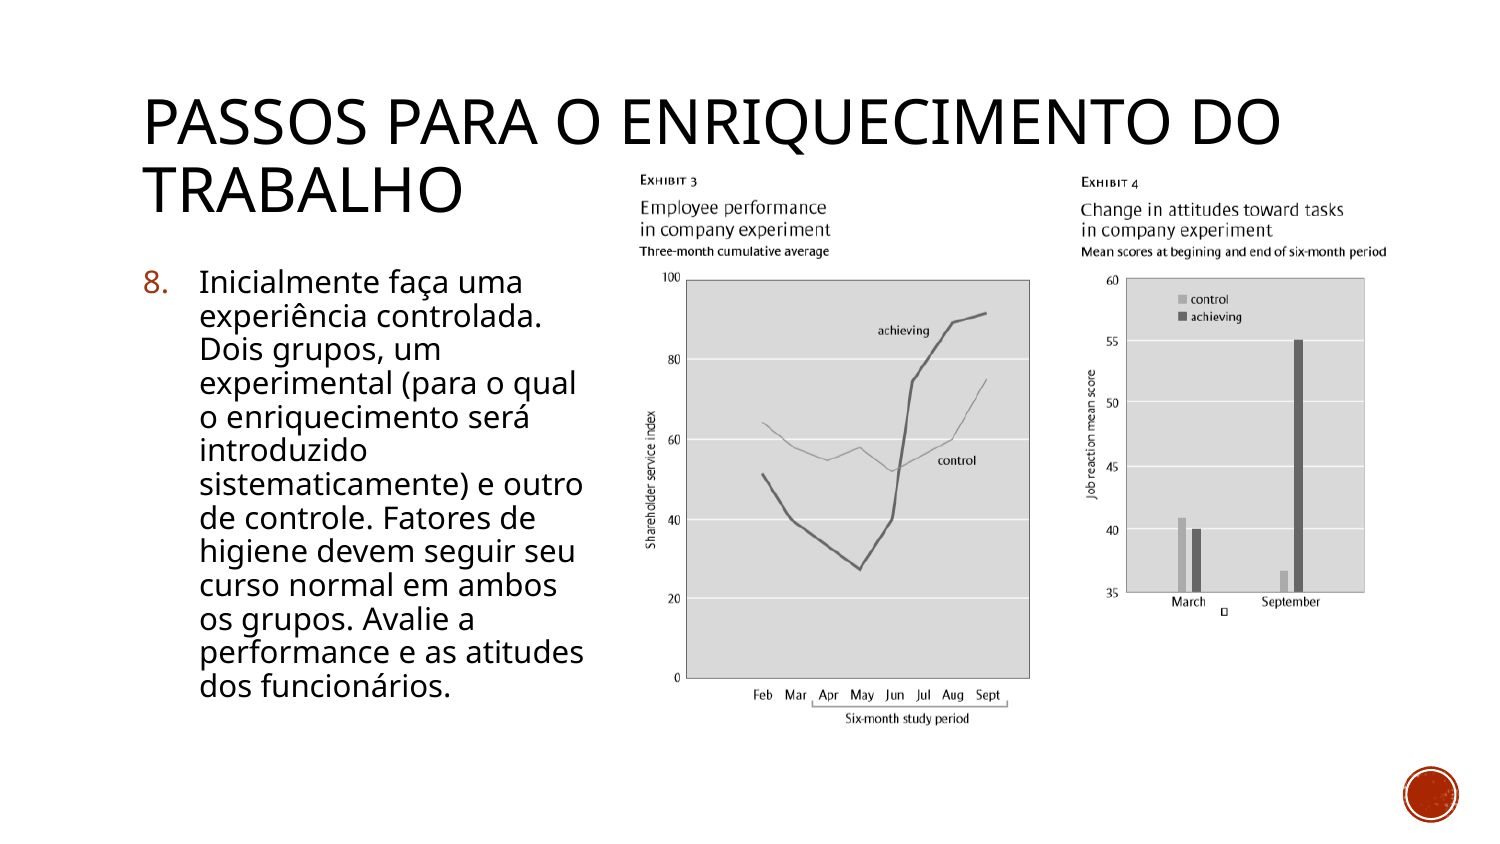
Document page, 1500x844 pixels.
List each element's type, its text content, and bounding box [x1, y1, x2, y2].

title PASSOS PARA O ENRIQUECIMENTO DO TRABALHO [131, 59, 1370, 258]
picture [1402, 766, 1460, 823]
list Inicialmente faça uma experiência controlada. Dois grupos, um experimental (para o qual o enriquecimento será introduzido sistematicamente) e outro de controle. Fatores de higiene devem seguir seu curso normal em ambos os grupos. Avalie a performance e as atitudes dos funcionários. [131, 261, 602, 760]
picture [634, 158, 1433, 735]
